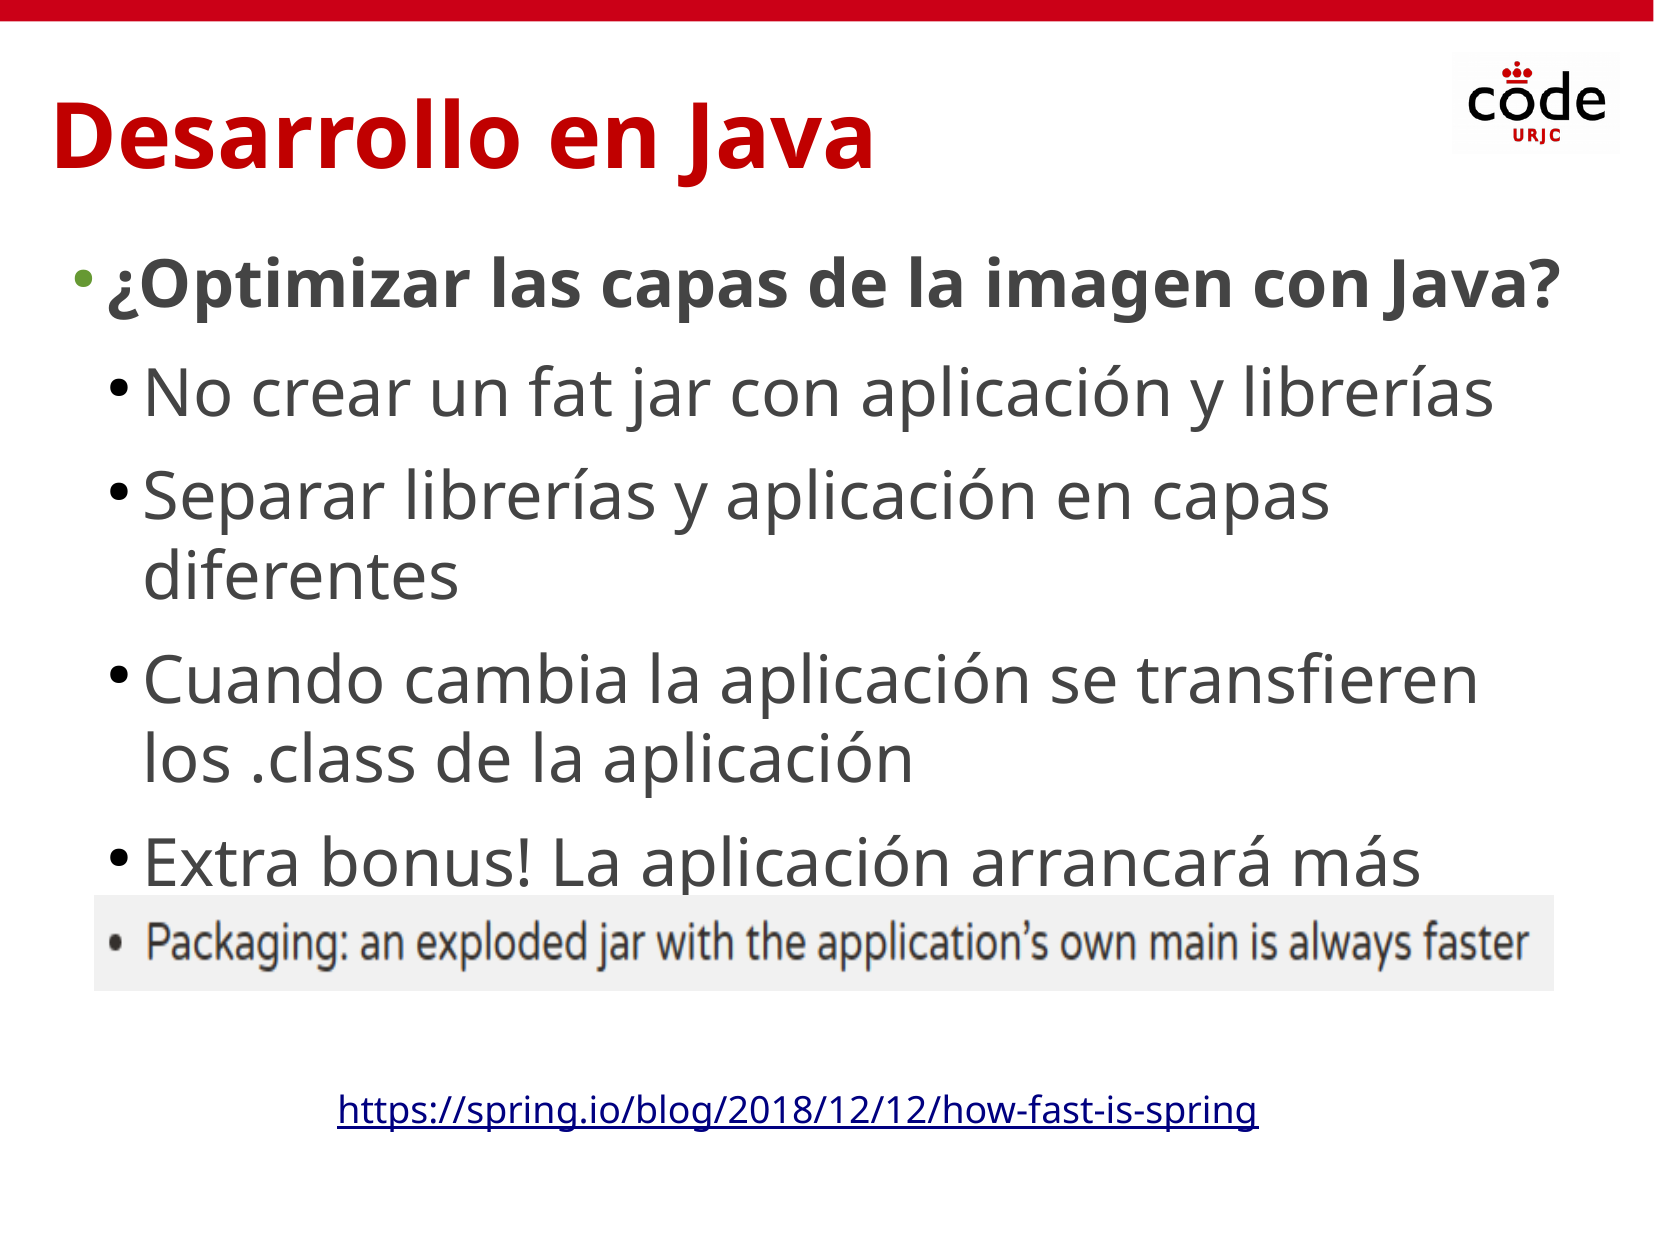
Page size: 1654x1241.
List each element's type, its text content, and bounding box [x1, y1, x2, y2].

text_box https://spring.io/blog/2018/12/12/how-fast-is-spring [99, 1070, 1496, 1166]
picture [94, 895, 1554, 991]
list ¿Optimizar las capas de la imagen con Java? No crear un fat jar con aplicación y librerías Separar librerías y aplicación en capas diferentes Cuando cambia la aplicación se transfieren los .class de la aplicación Extra bonus! La aplicación arrancará más rápido [56, 232, 1583, 1072]
picture [1452, 52, 1620, 154]
title Desarrollo en Java [34, 62, 1437, 126]
